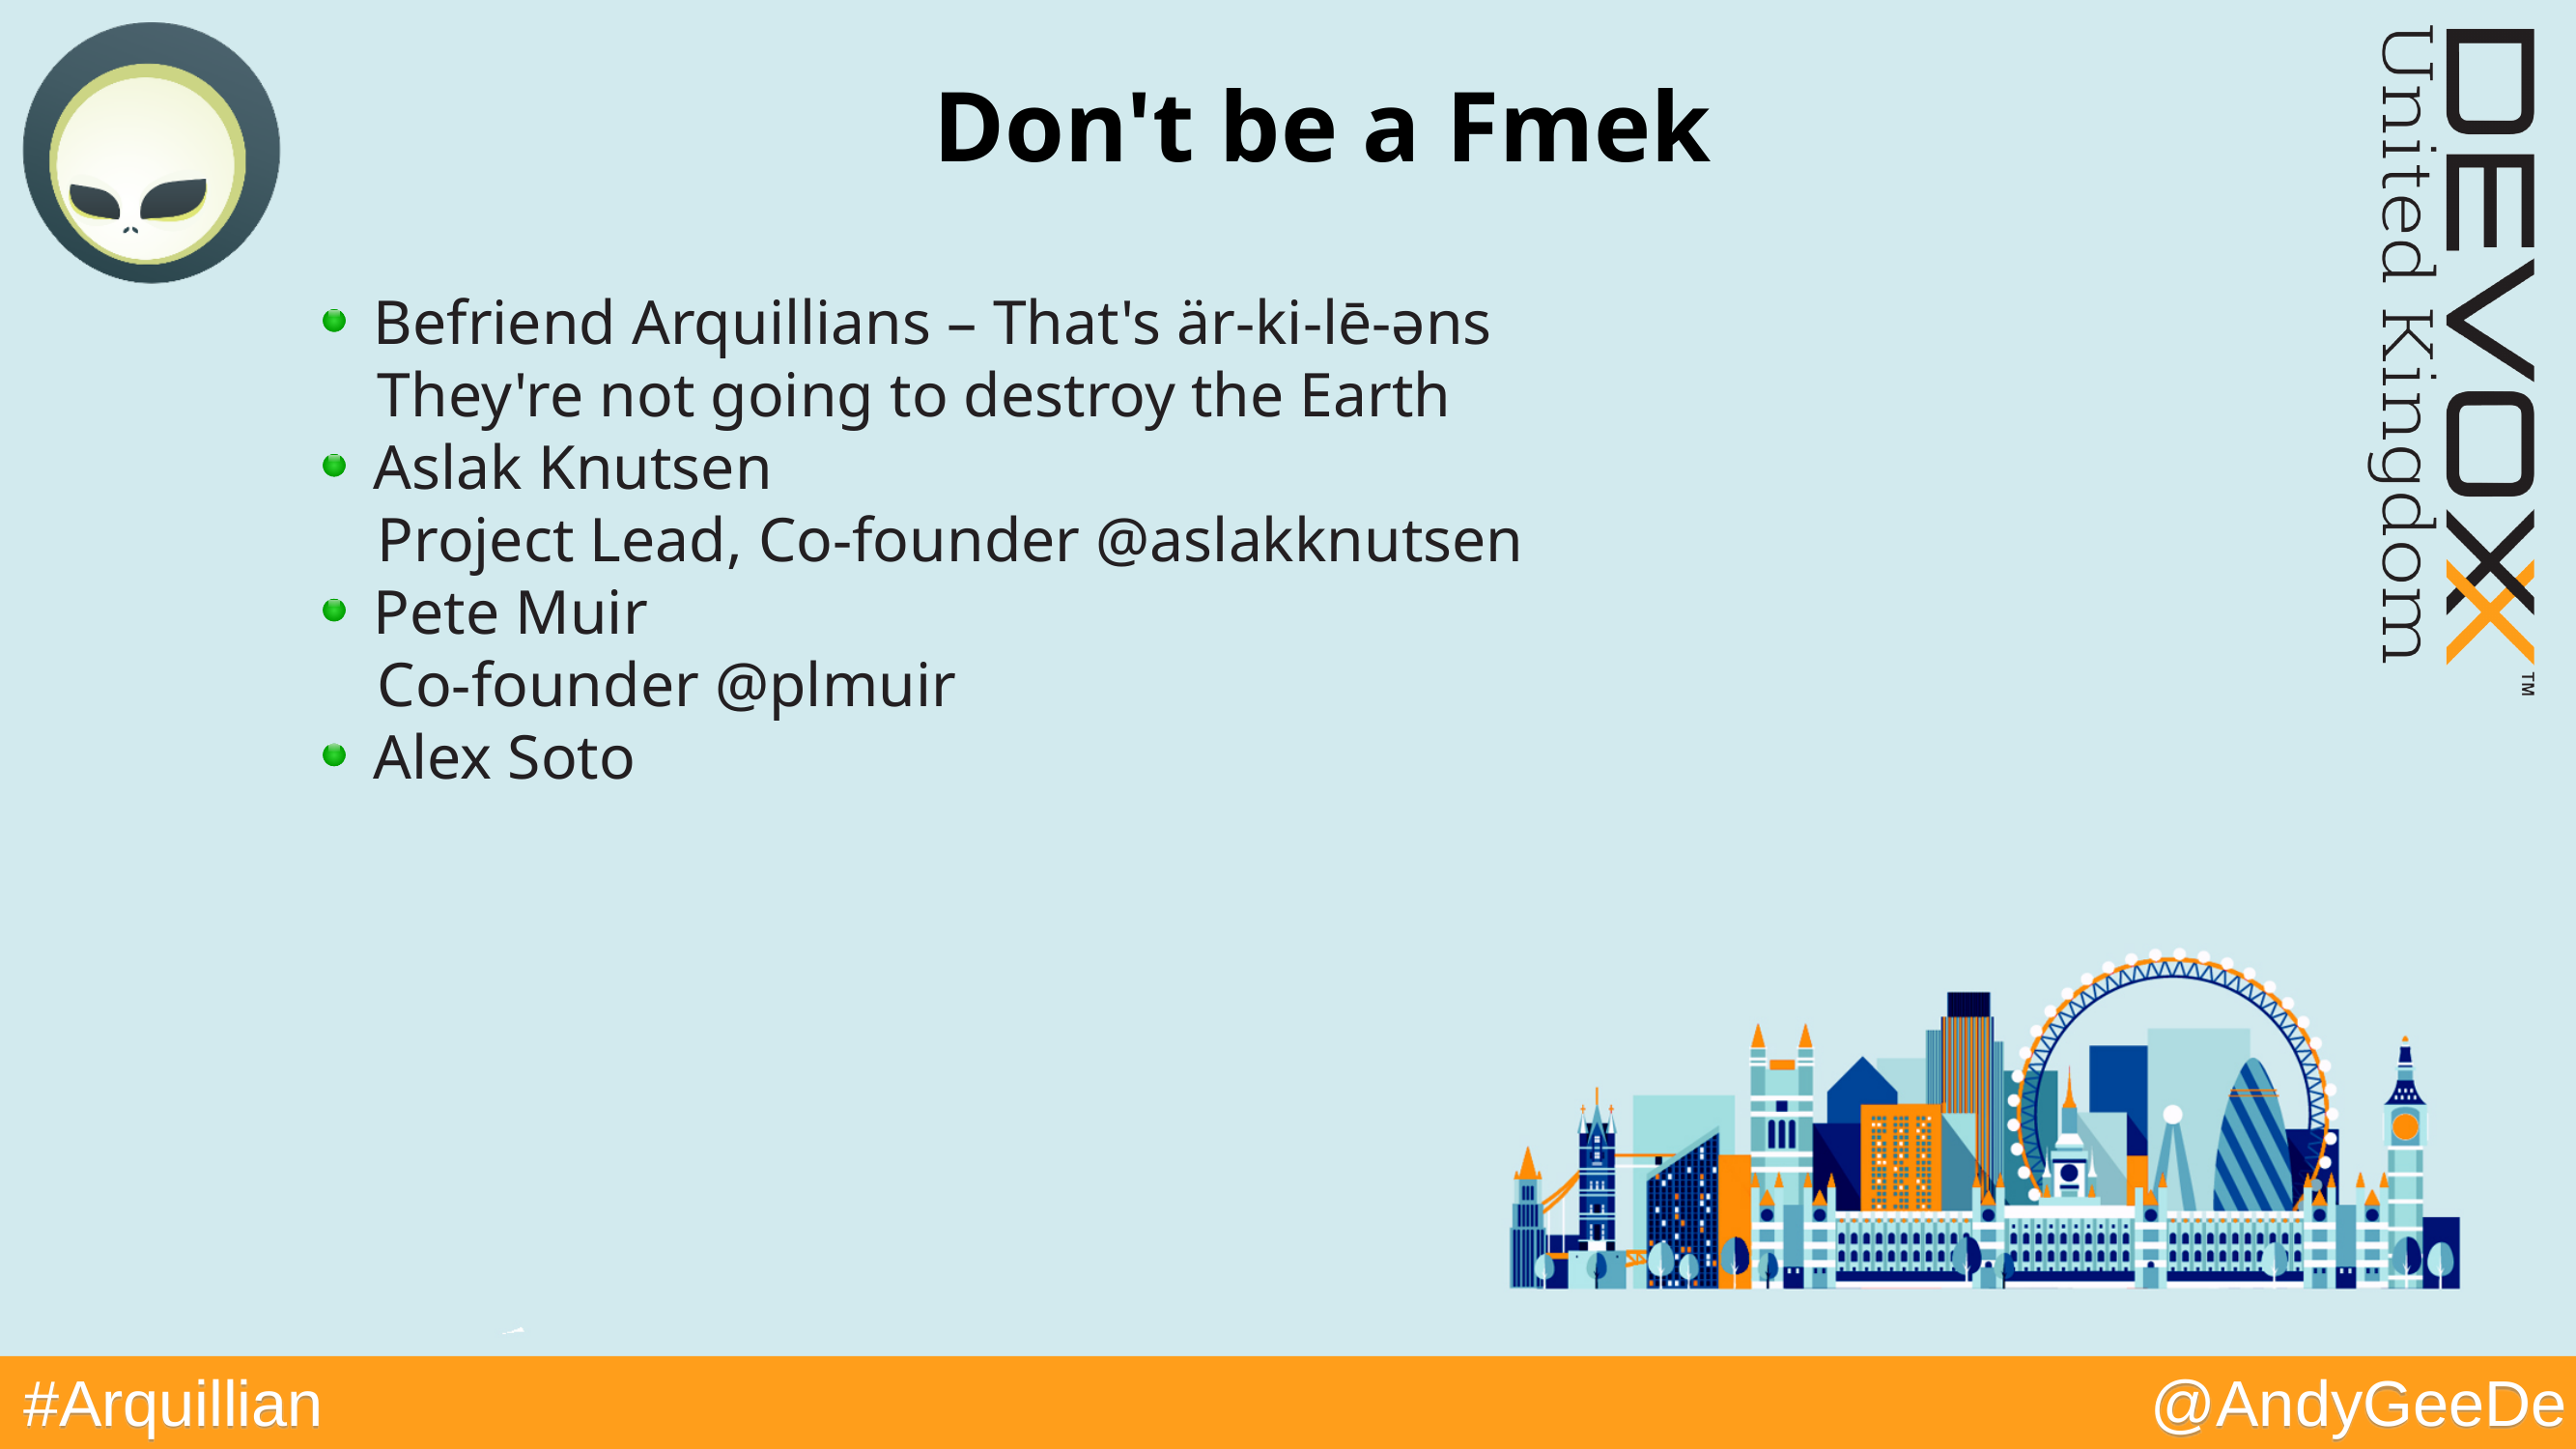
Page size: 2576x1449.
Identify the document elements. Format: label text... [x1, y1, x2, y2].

picture [0, 0, 2576, 1355]
list Befriend Arquillians – That's är-ki-lē-əns They're not going to destroy the Earth Aslak Knutsen Project Lead, Co-founder @aslakknutsen Pete Muir Co-founder @plmuir Alex Soto [304, 284, 2394, 1229]
title Don't be a Fmek [197, 58, 2448, 243]
